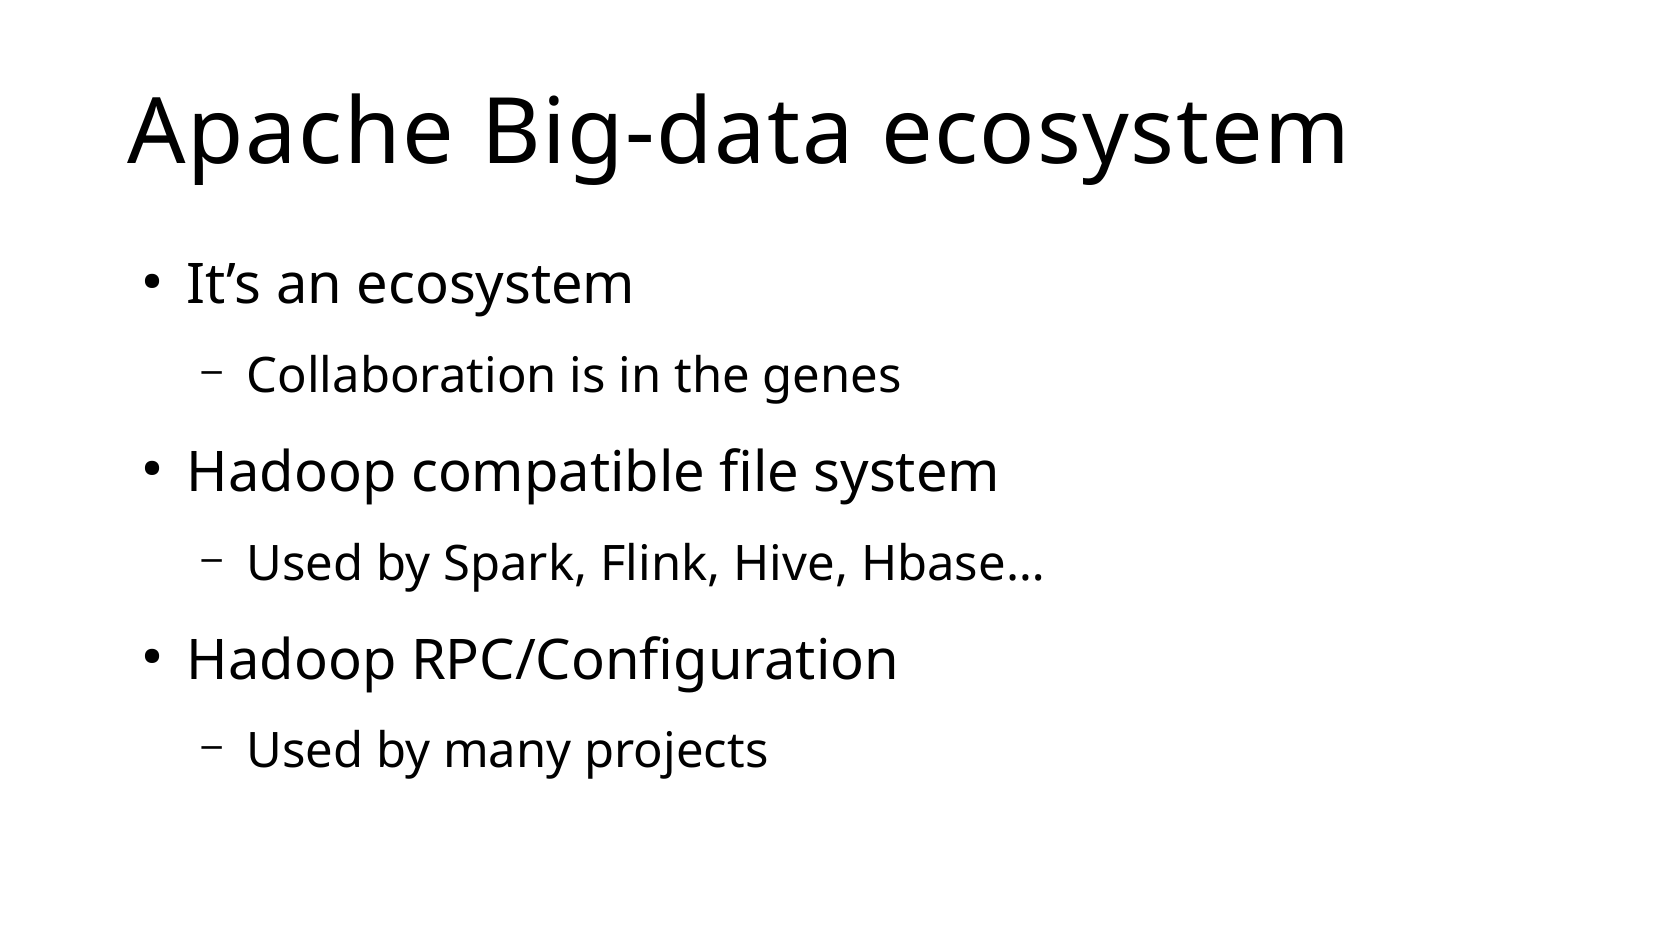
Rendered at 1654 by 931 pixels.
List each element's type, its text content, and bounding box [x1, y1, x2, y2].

title Apache Big-data ecosystem [127, 69, 1654, 187]
list It’s an ecosystem Collaboration is in the genes Hadoop compatible file system Used by Spark, Flink, Hive, Hbase… Hadoop RPC/Configuration Used by many projects [127, 244, 1527, 784]
